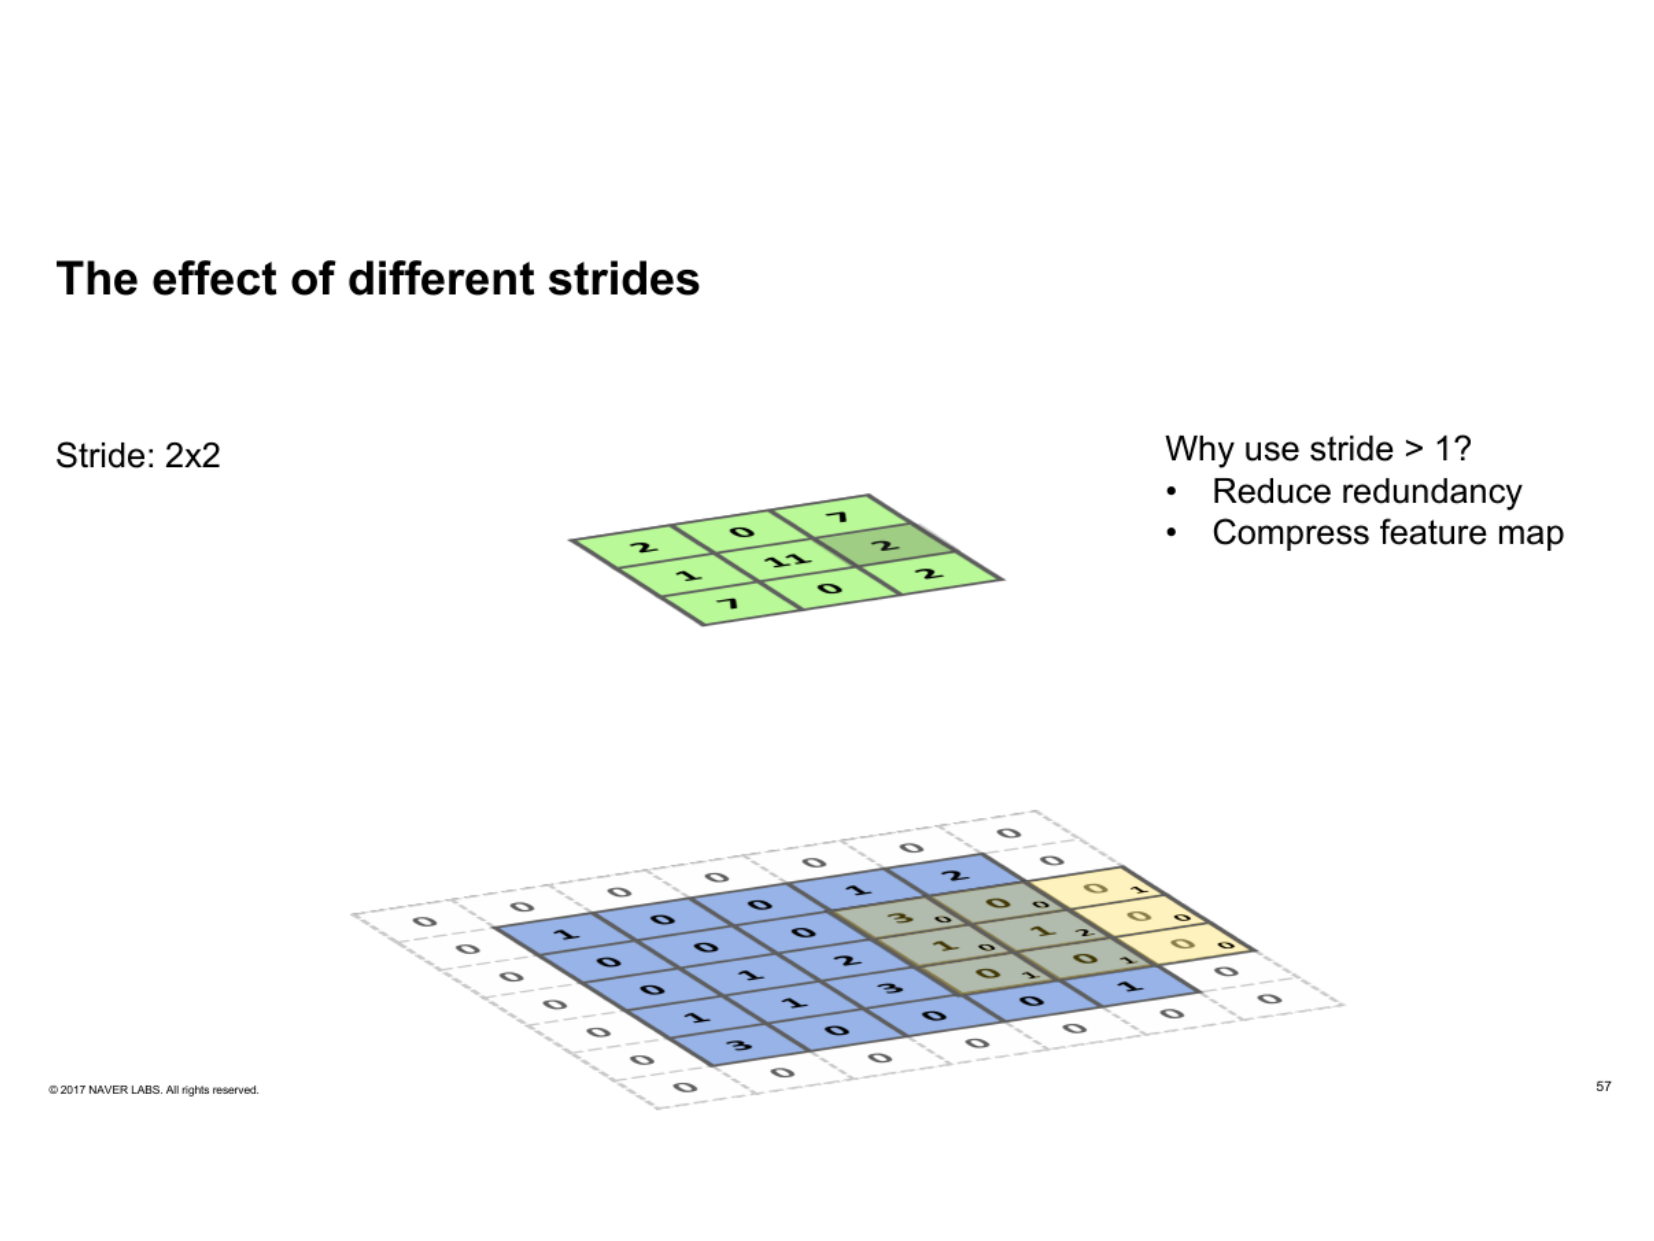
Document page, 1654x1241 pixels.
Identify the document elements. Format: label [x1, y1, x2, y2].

picture [2, 211, 1654, 1131]
